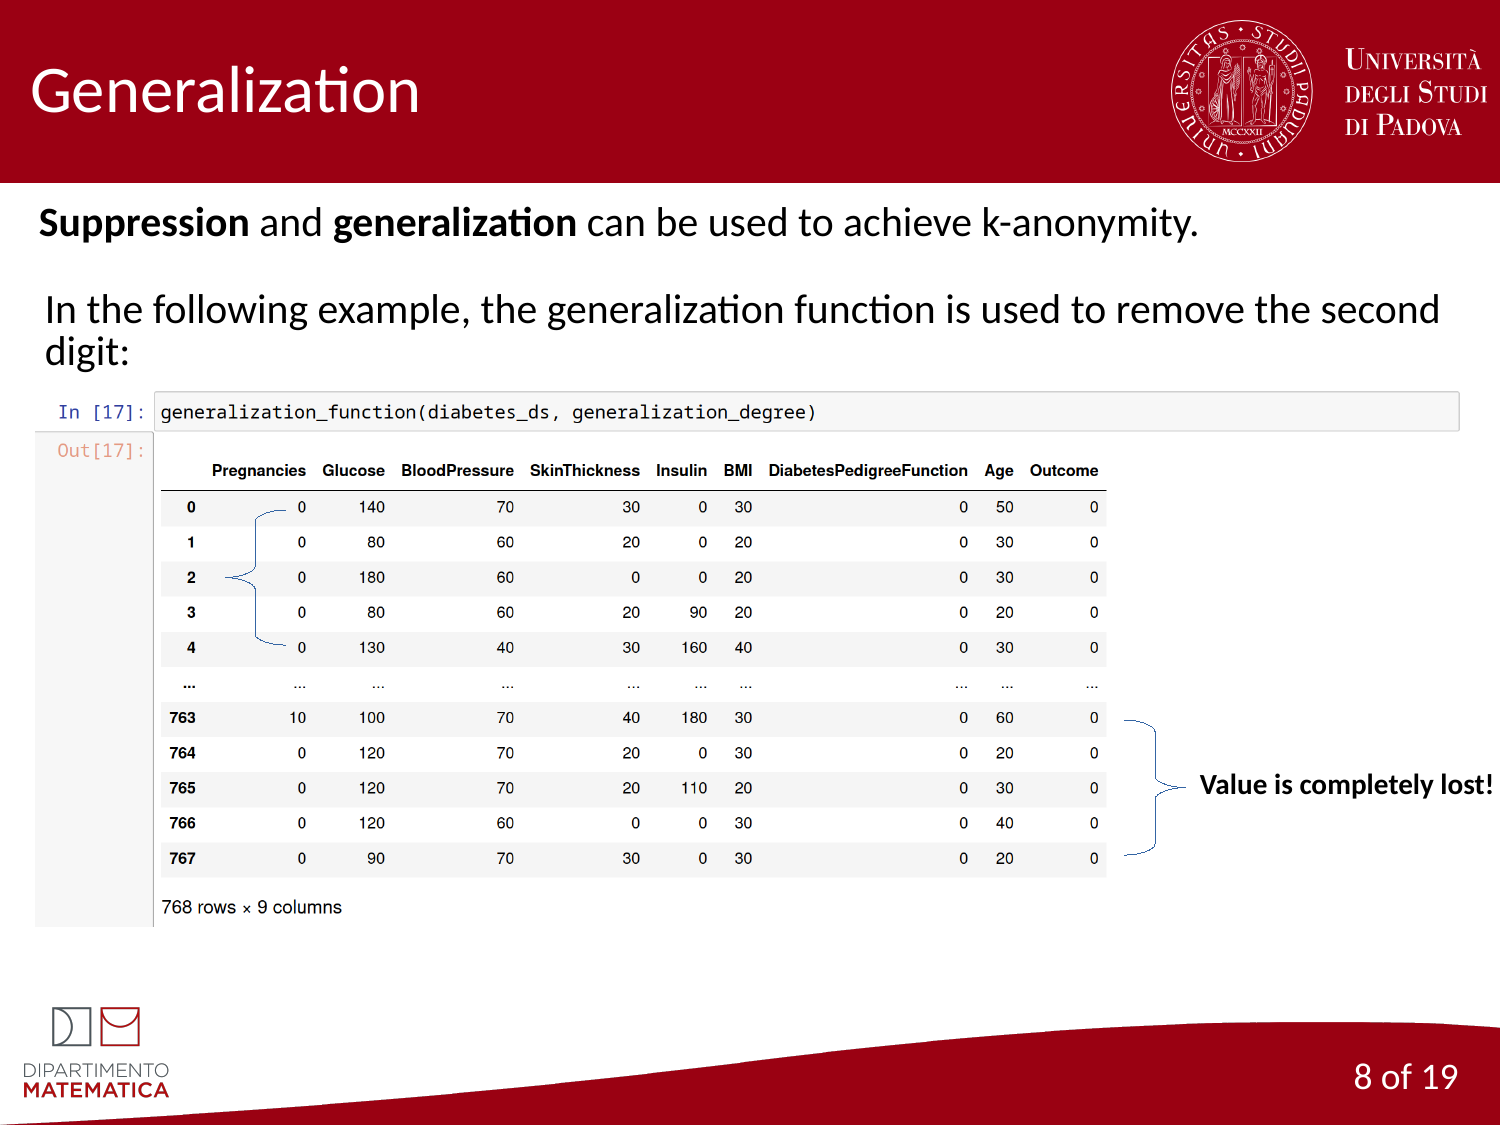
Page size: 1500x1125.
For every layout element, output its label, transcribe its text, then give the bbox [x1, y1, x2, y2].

slide_number <number> of 19 [1136, 1044, 1474, 1104]
picture [1171, 20, 1487, 162]
text_box Value is completely lost! [1185, 765, 1500, 818]
picture [0, 1007, 1500, 1125]
picture [35, 377, 1470, 927]
title Generalization [0, 0, 1159, 183]
text_box Suppression and generalization can be used to achieve k-anonymity. [24, 198, 1465, 255]
text_box In the following example, the generalization function is used to remove the second digit: [30, 285, 1471, 384]
